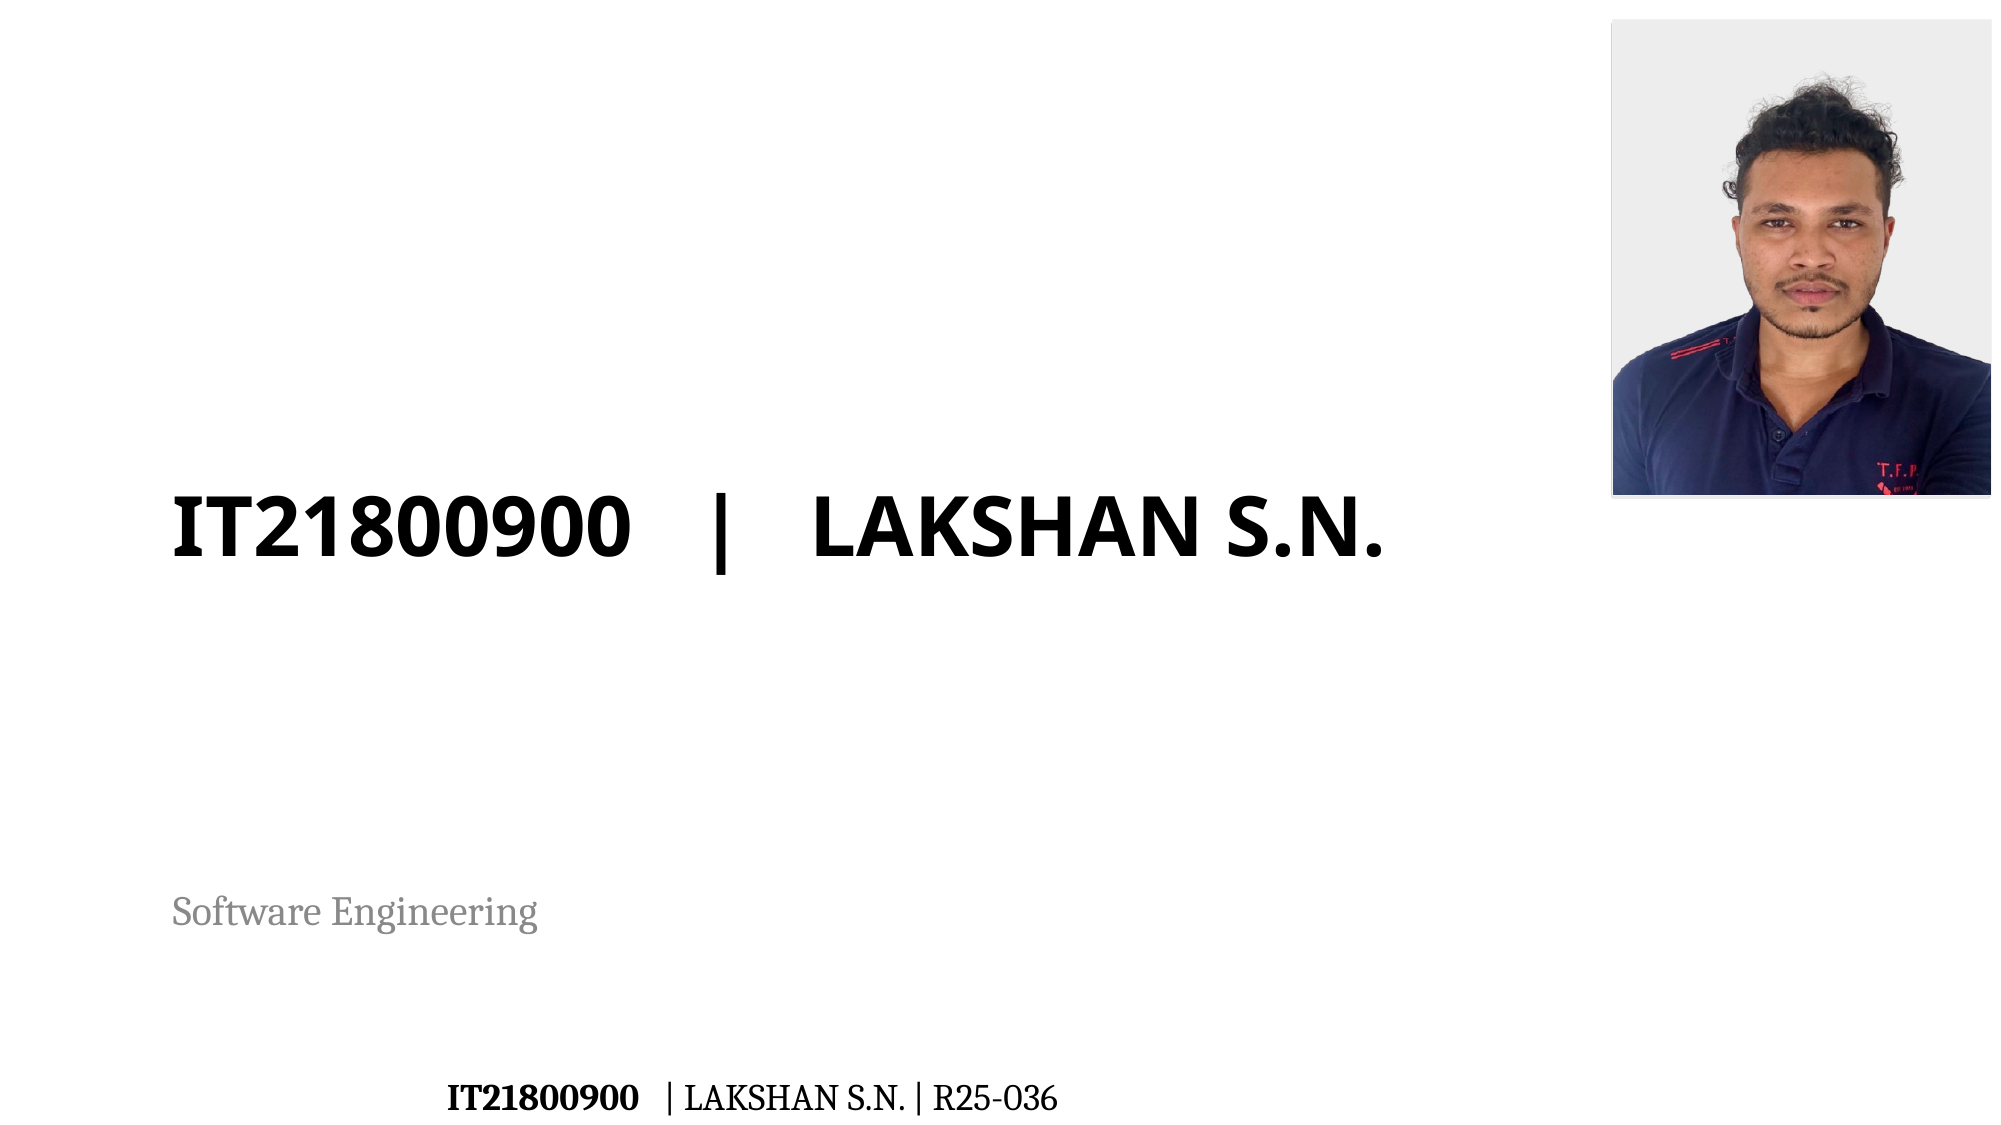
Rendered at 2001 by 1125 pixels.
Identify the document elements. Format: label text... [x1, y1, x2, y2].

list Software Engineering [157, 695, 1858, 942]
title IT21800900 | LAKSHAN S.N. [157, 465, 1858, 689]
picture [1612, 20, 1991, 495]
text_box IT21800900 | LAKSHAN S.N. | R25-036 [432, 1065, 1550, 1125]
